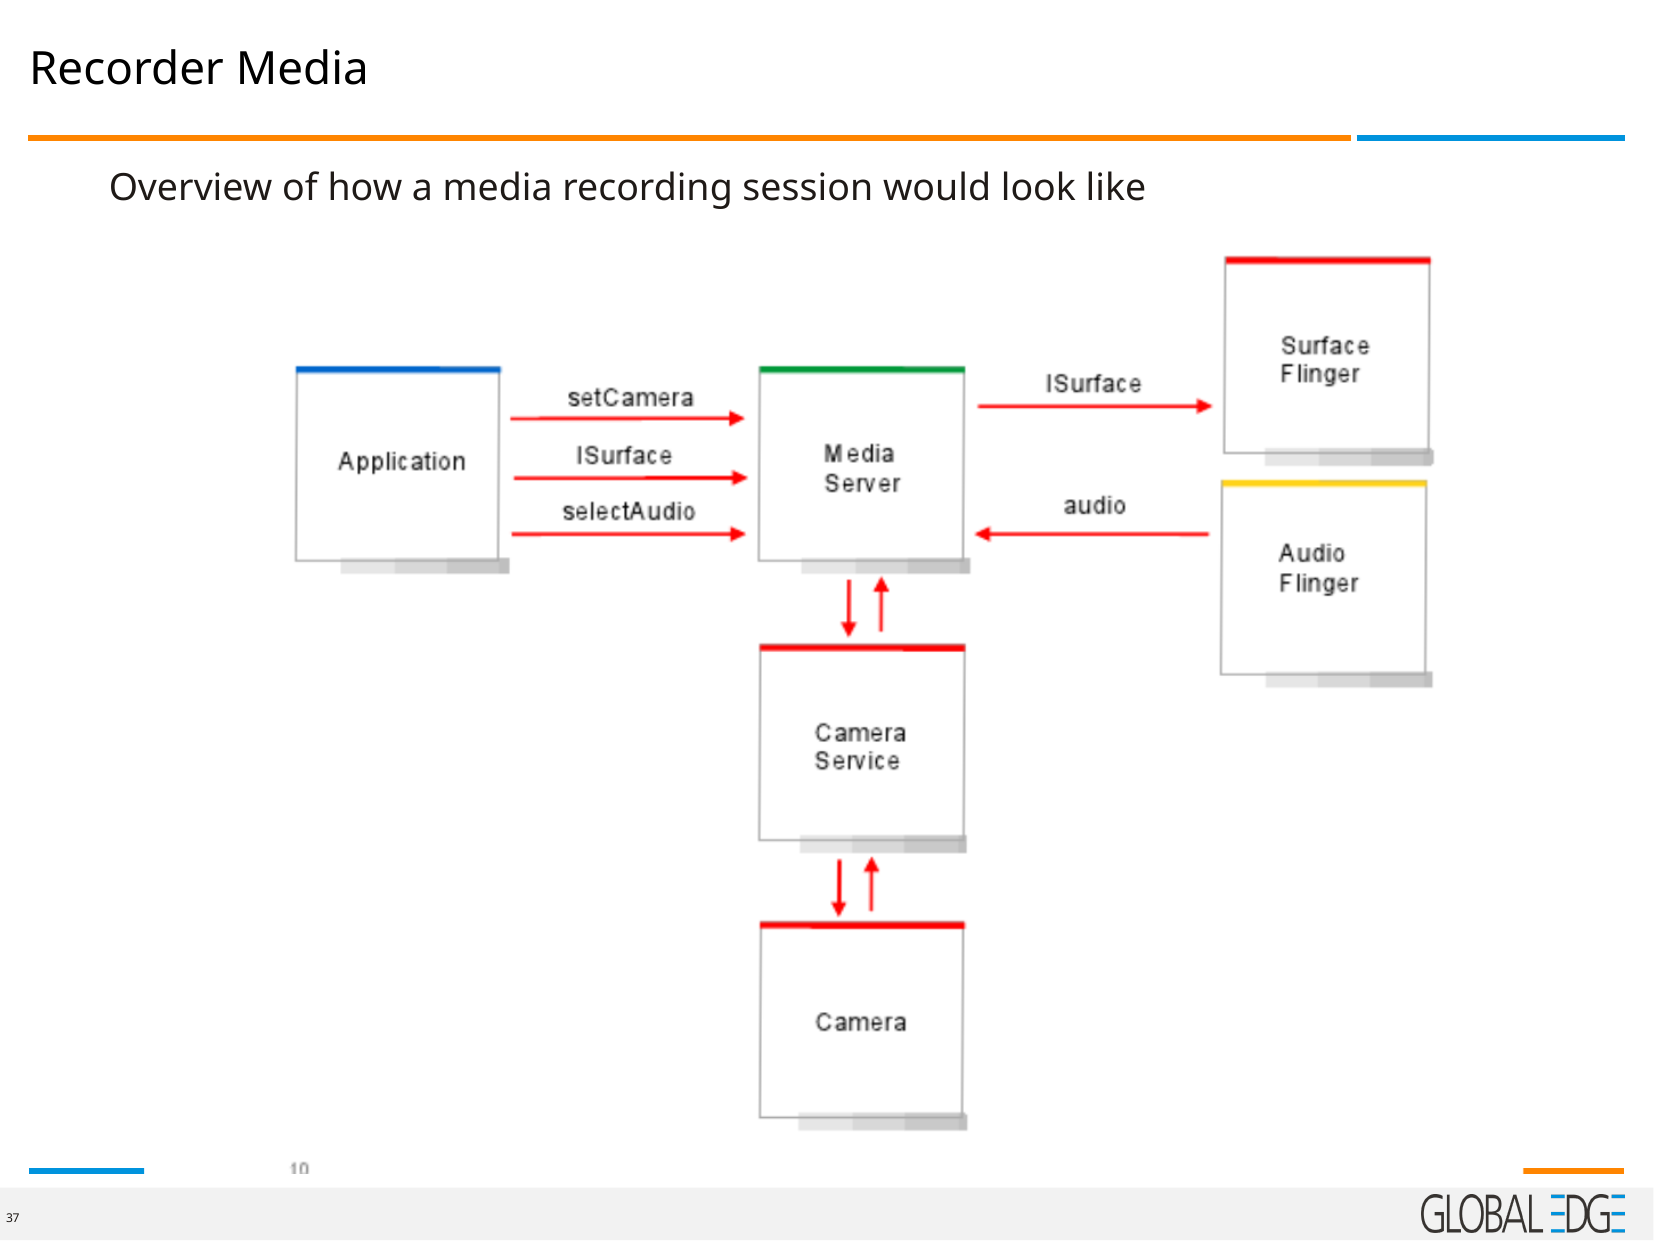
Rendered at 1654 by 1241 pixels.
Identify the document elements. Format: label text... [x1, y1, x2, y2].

list Overview of how a media recording session would look like [28, 160, 1625, 1153]
picture [143, 236, 1528, 1174]
picture [1421, 1194, 1625, 1233]
title Recorder Media [17, 18, 1499, 115]
